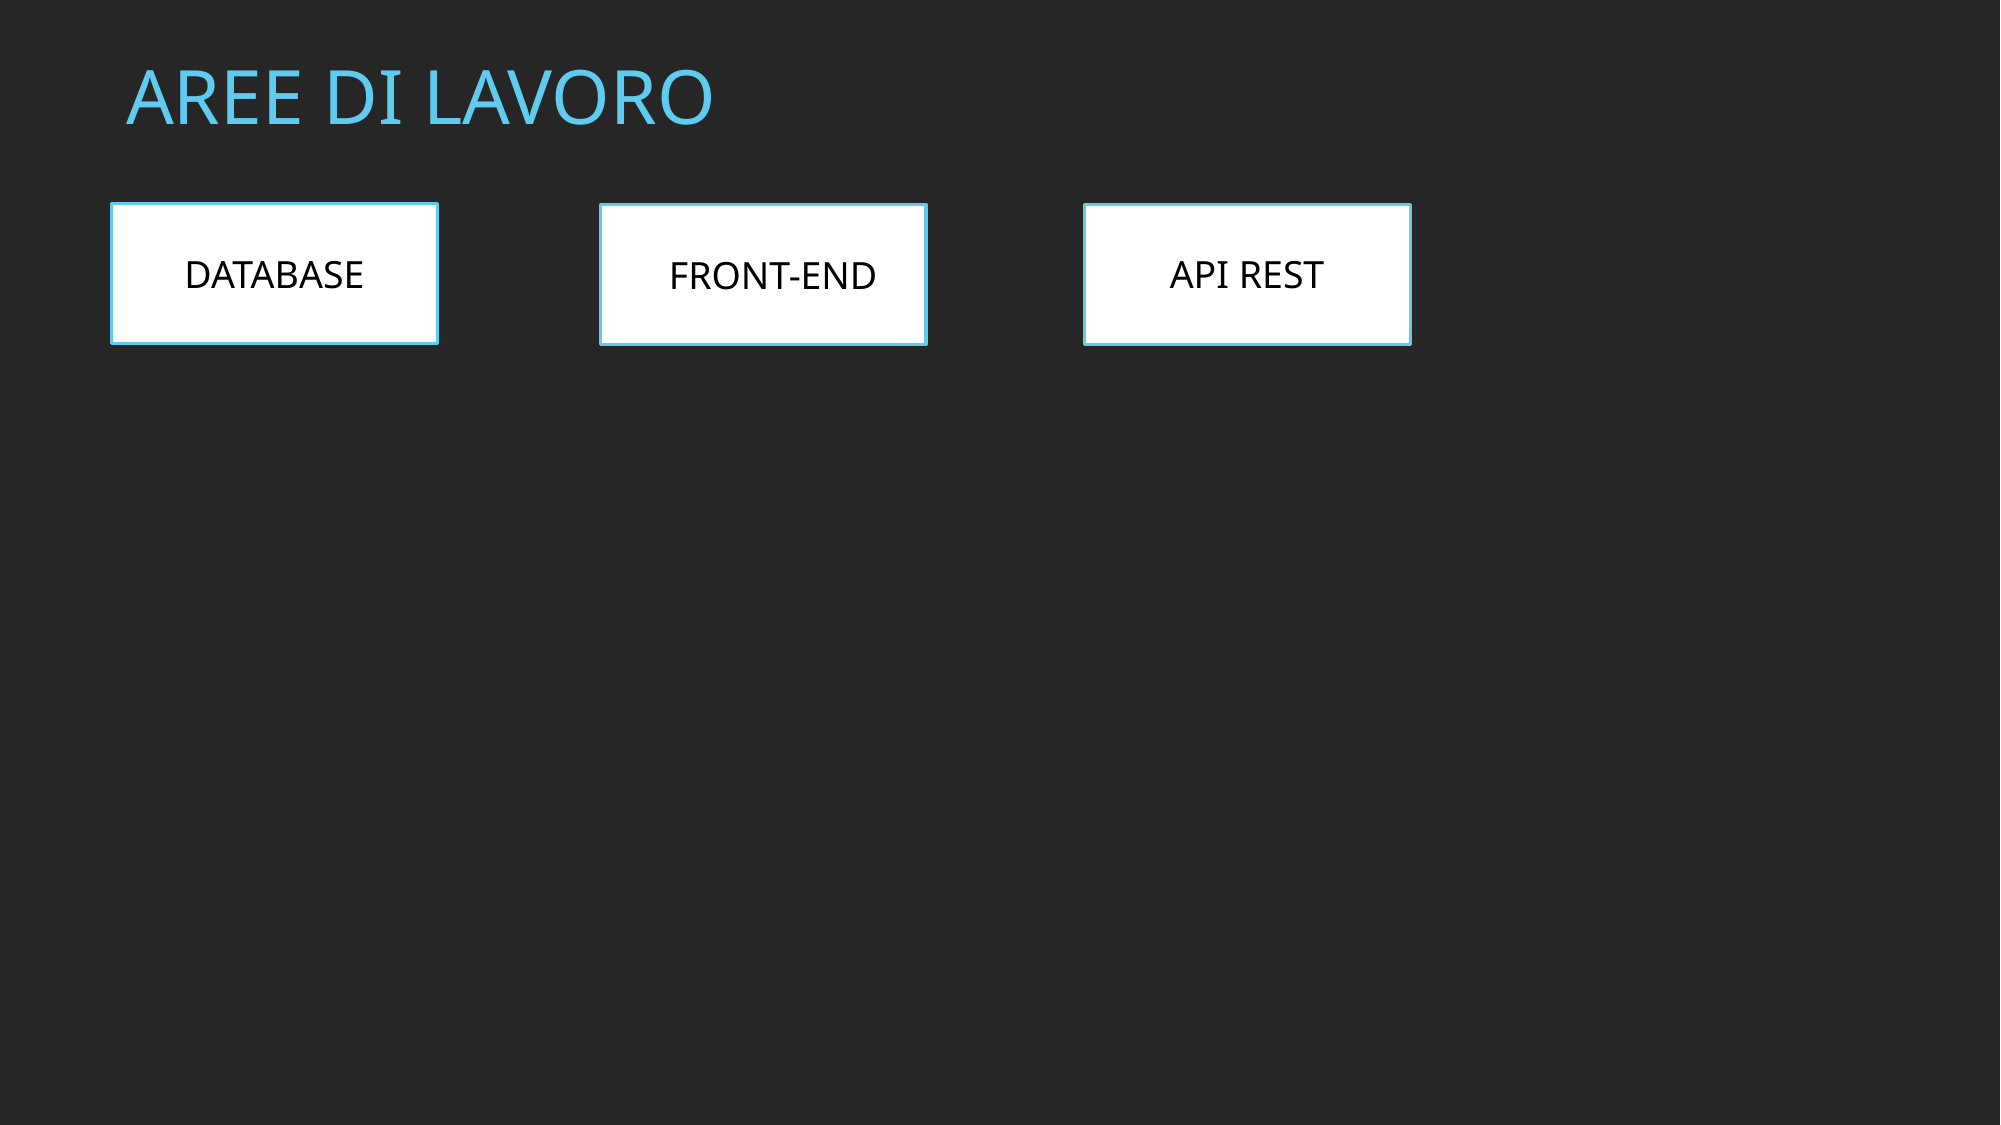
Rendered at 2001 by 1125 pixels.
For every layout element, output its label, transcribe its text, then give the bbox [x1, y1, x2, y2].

text_box API REST [1154, 243, 1527, 304]
text_box [600, 205, 926, 344]
title AREE DI LAVORO [111, 41, 1522, 182]
text_box [1085, 205, 1411, 344]
text_box FRONT-END [653, 244, 1027, 305]
text_box DATABASE [169, 243, 542, 304]
text_box [111, 204, 437, 343]
